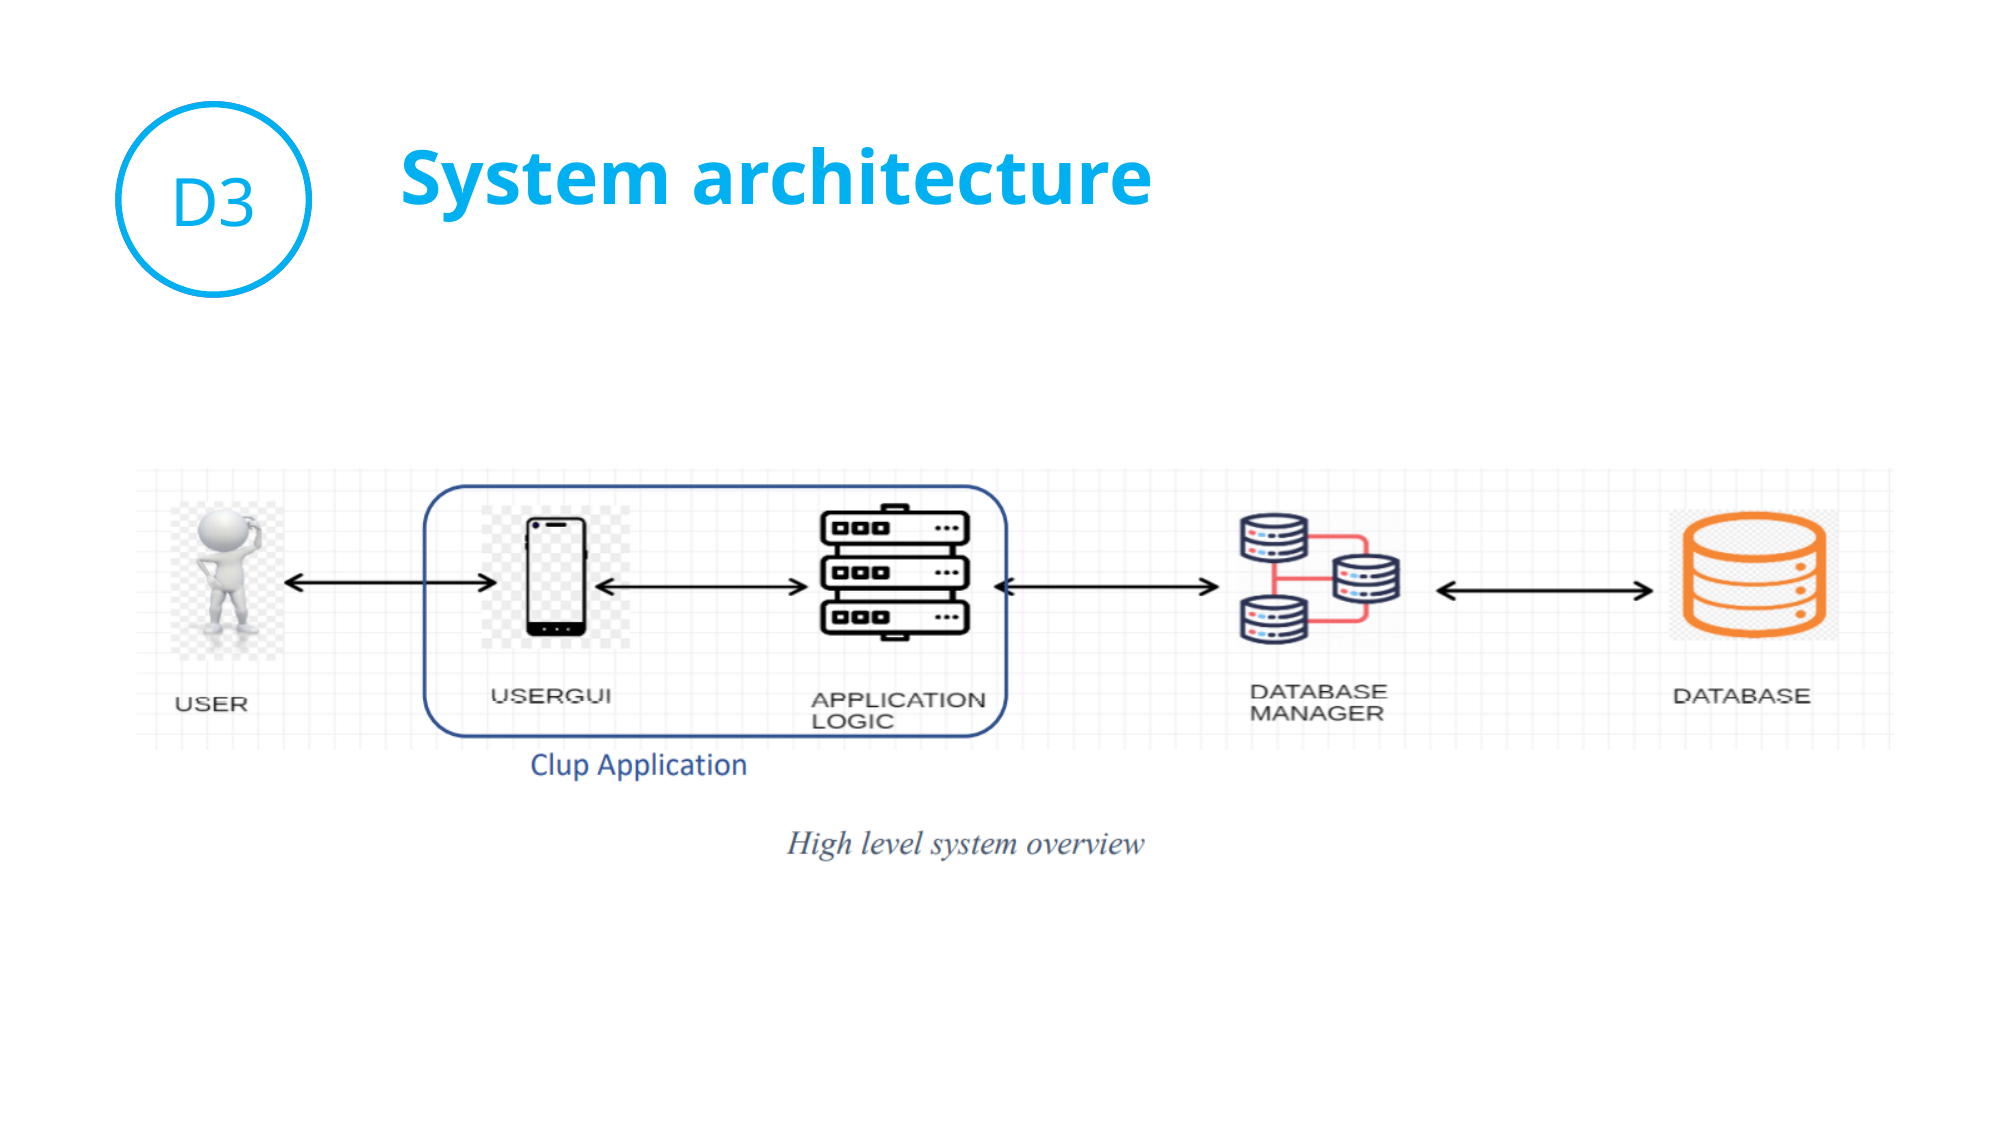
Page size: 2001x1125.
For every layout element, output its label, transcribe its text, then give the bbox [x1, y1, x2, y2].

text_box D3 [118, 104, 309, 295]
picture [133, 433, 1919, 879]
list System architecture [385, 132, 1299, 265]
